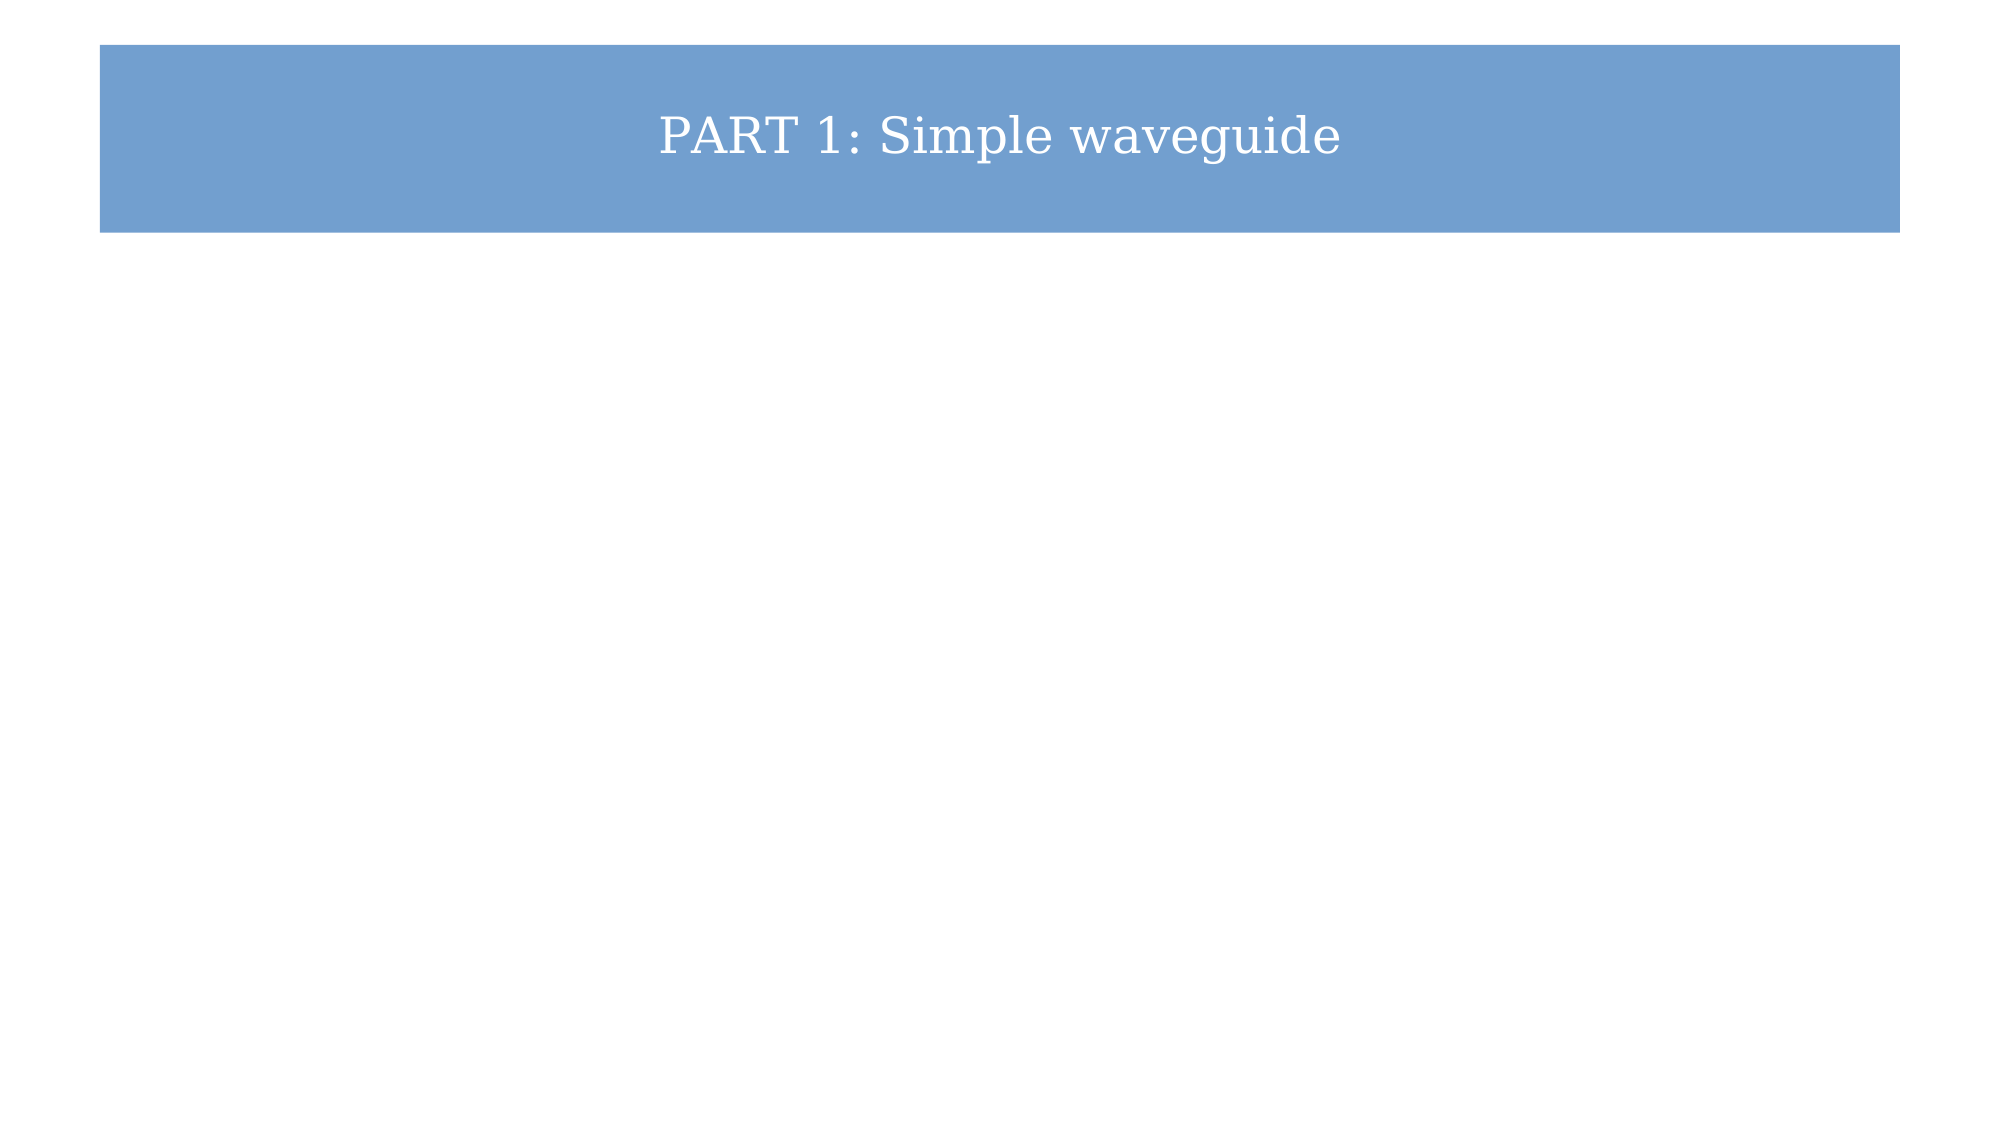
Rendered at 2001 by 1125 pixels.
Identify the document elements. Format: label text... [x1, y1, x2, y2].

title PART 1: Simple waveguide [99, 44, 1900, 233]
